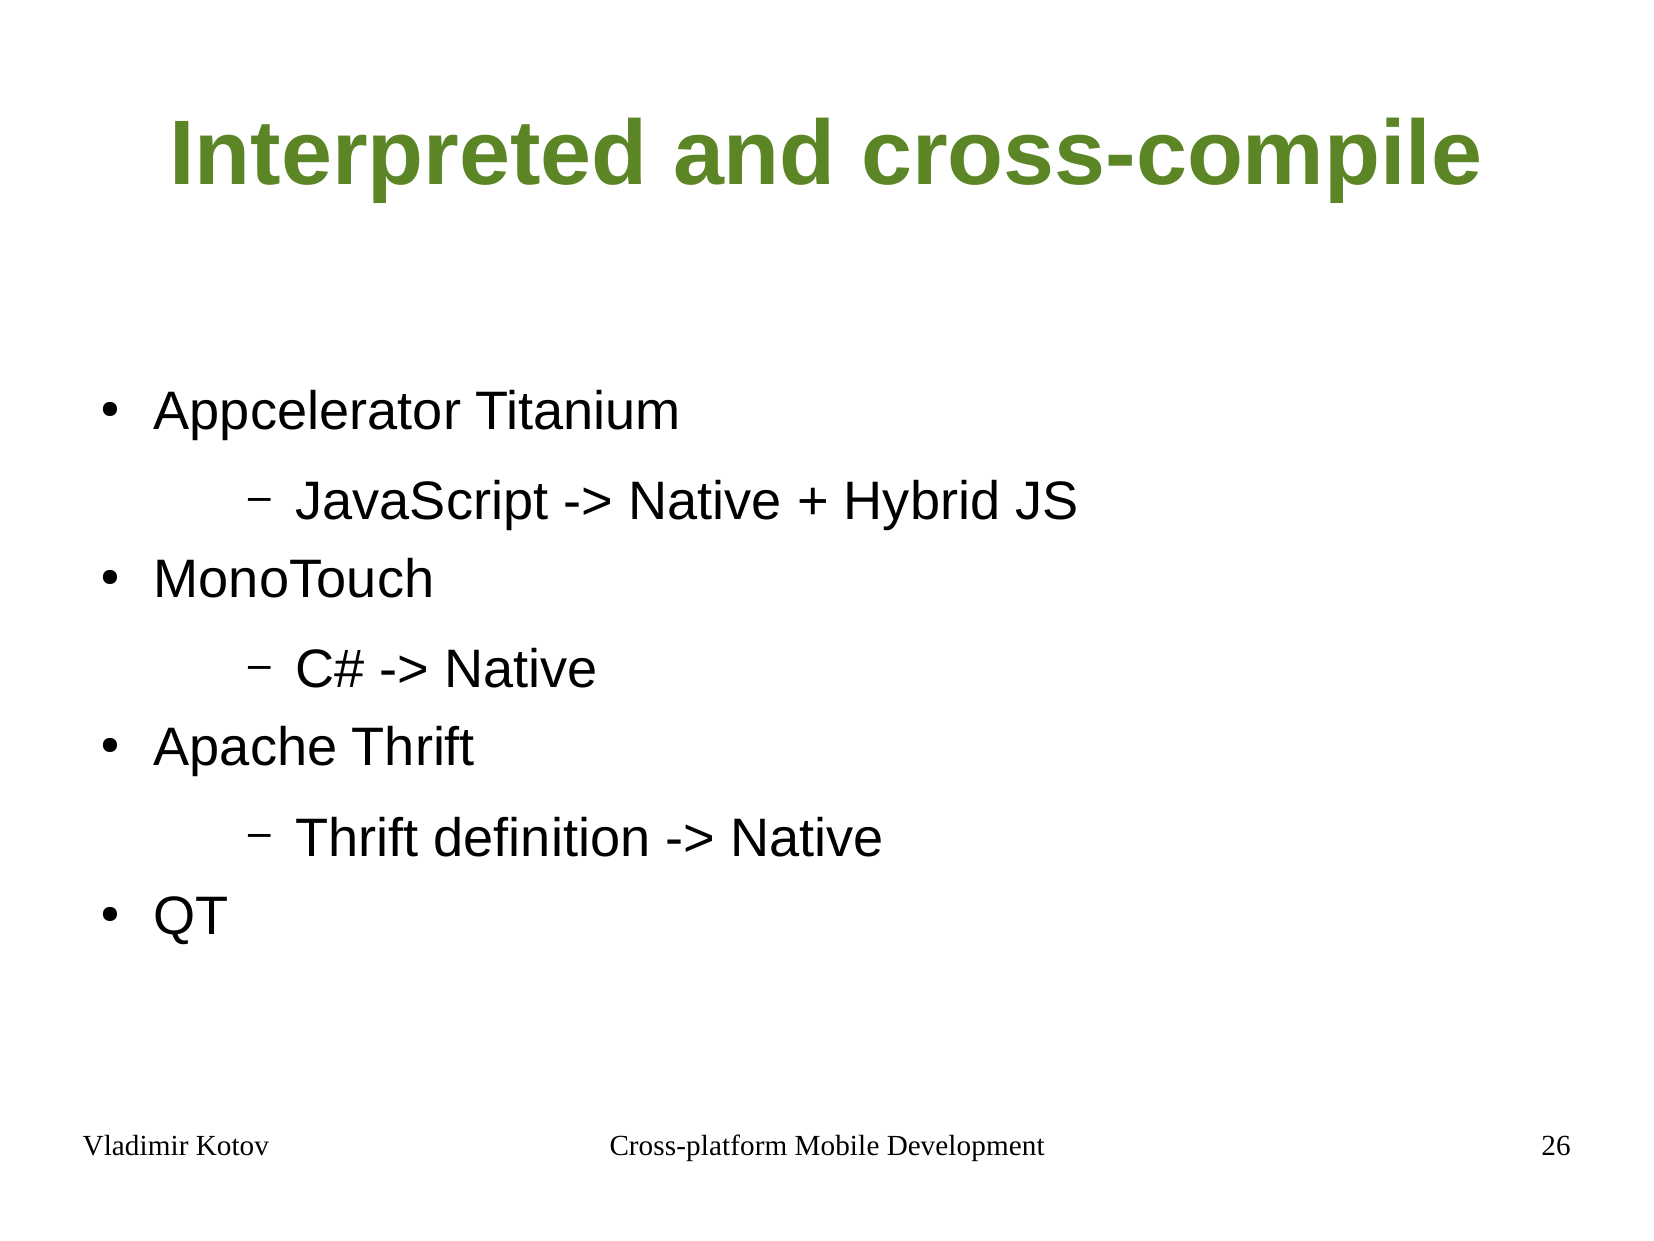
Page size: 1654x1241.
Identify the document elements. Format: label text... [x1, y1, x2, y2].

list Appcelerator Titanium JavaScript -> Native + Hybrid JS MonoTouch C# -> Native Apache Thrift Thrift definition -> Native QT [82, 290, 1571, 1109]
title Interpreted and cross-compile [82, 56, 1571, 250]
